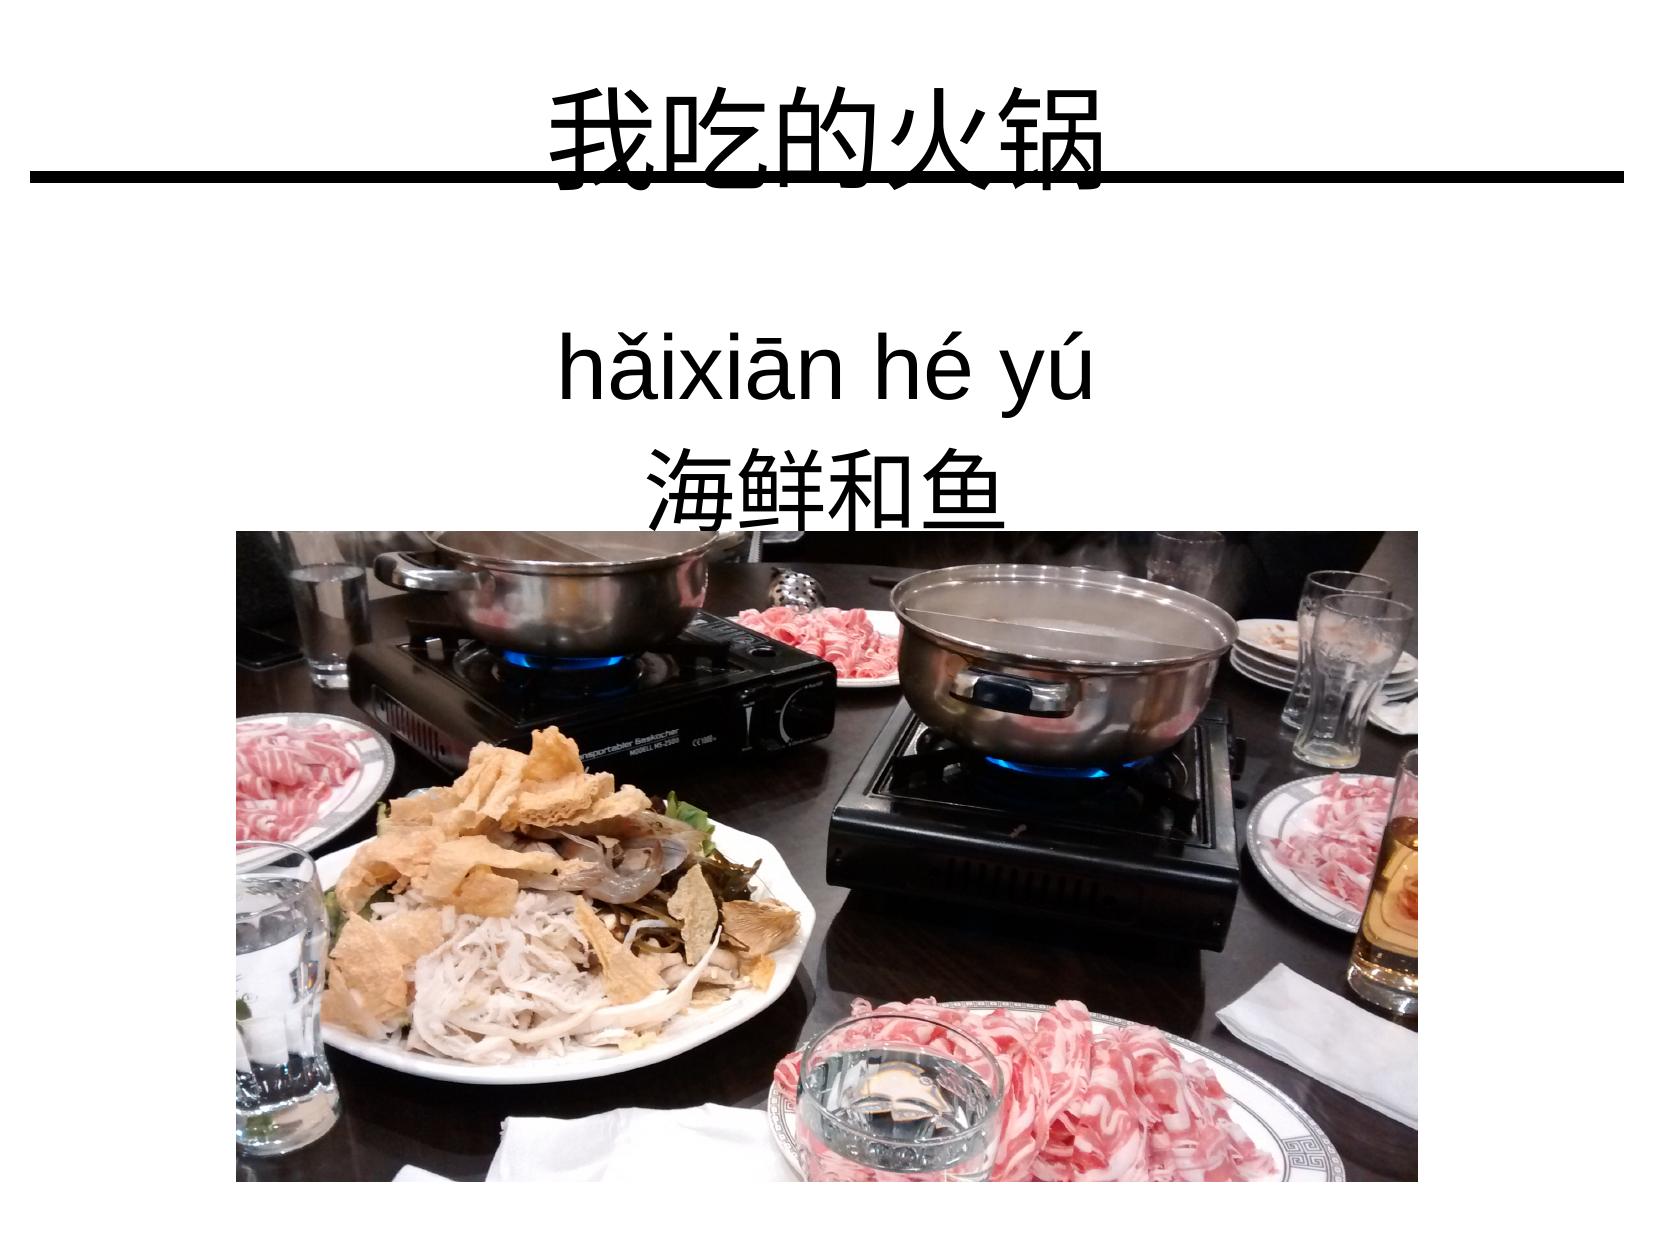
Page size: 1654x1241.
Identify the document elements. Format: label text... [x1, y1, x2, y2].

text_box 我吃的火锅 [29, 43, 1625, 206]
picture [236, 531, 1418, 1182]
text_box hǎixiān hé yú 海鲜和鱼 [29, 206, 1625, 1211]
